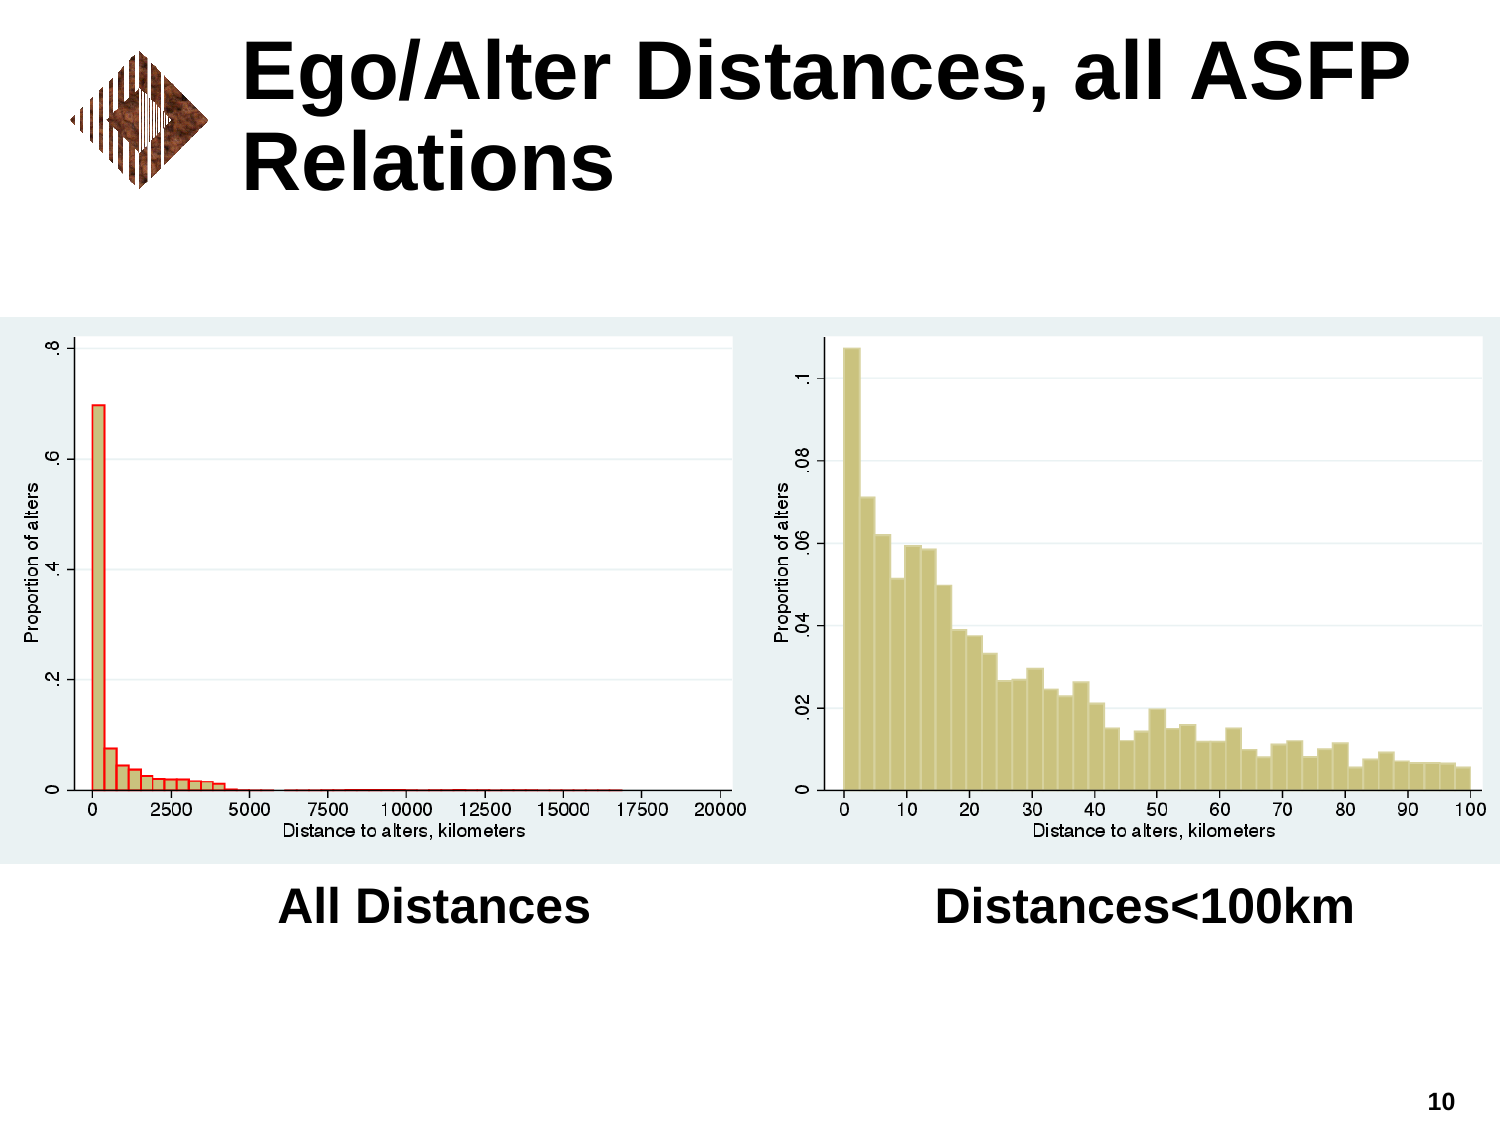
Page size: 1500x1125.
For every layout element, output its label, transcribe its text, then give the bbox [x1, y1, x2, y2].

text_box All Distances [277, 873, 592, 930]
title Ego/Alter Distances, all ASFP Relations [241, 25, 1453, 210]
text_box Distances<100km [934, 873, 1356, 930]
picture [45, 29, 233, 210]
picture [0, 317, 1500, 864]
